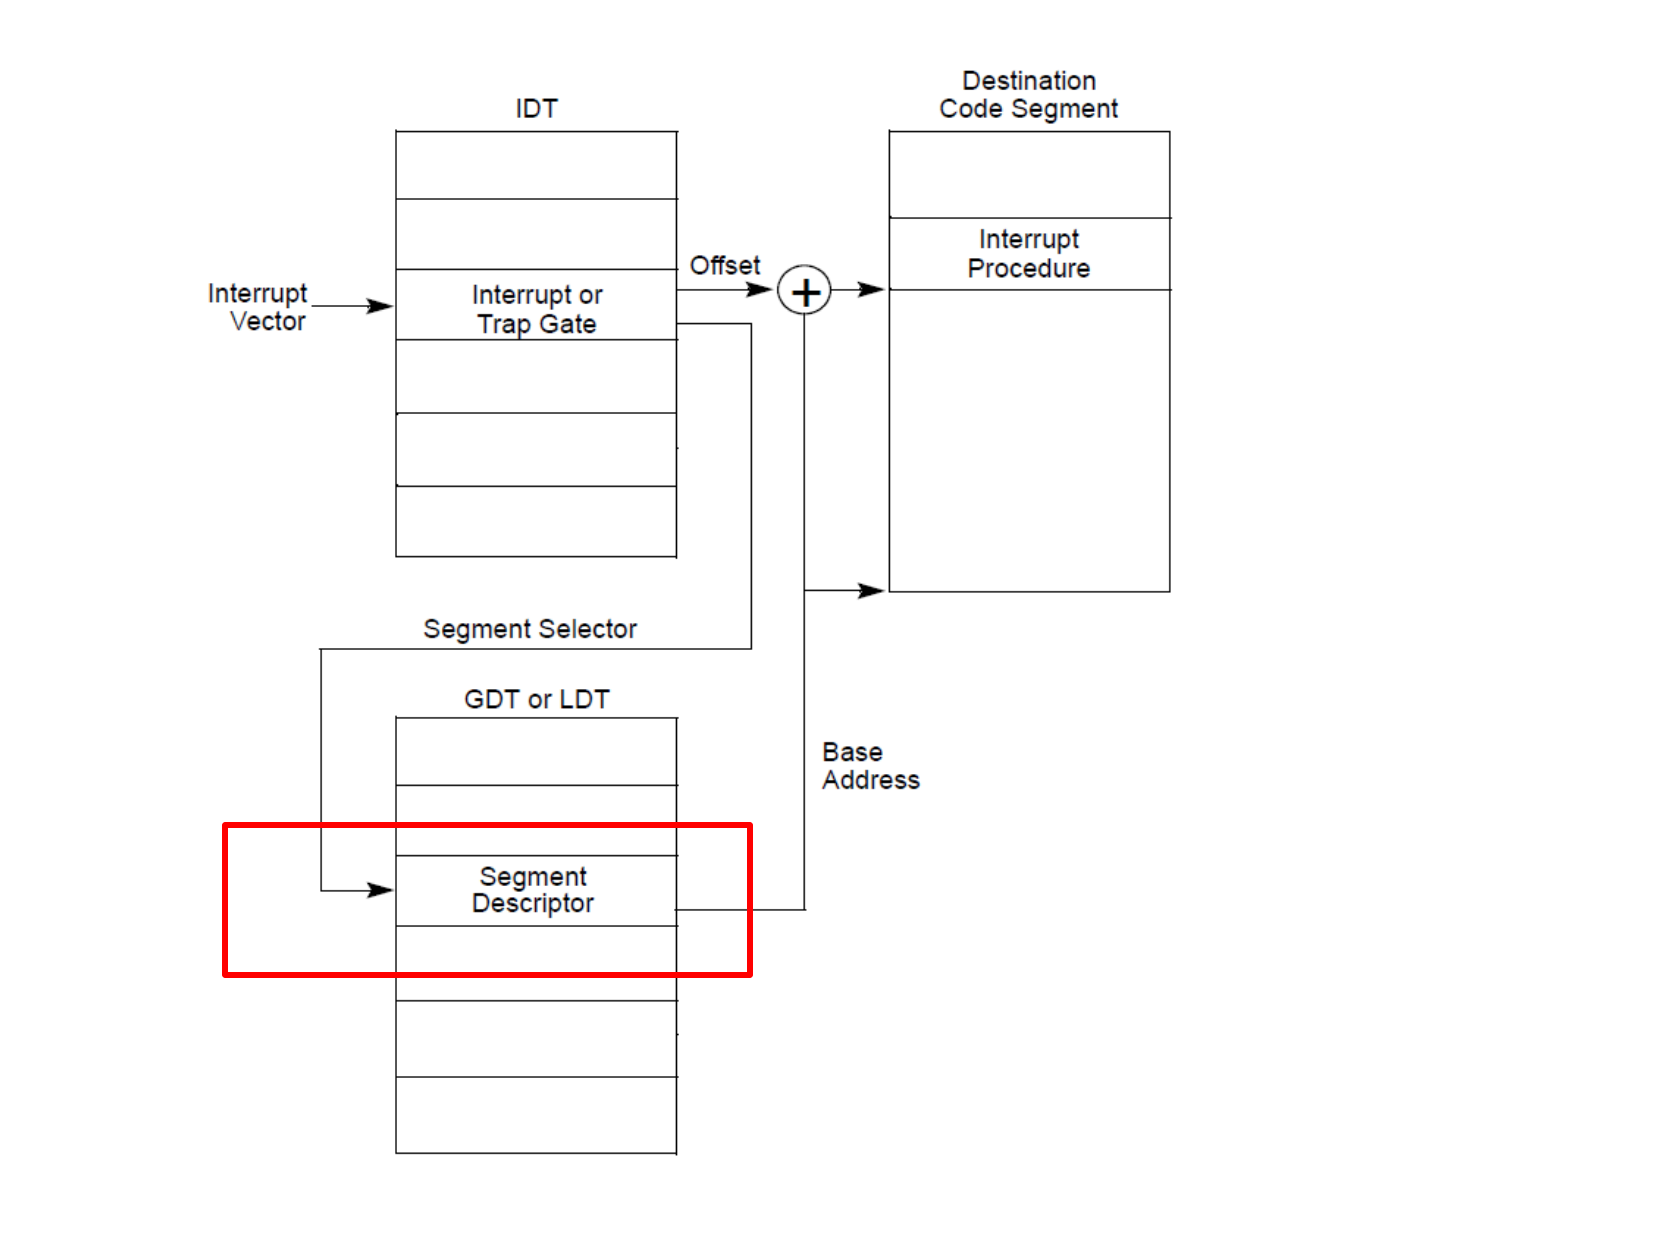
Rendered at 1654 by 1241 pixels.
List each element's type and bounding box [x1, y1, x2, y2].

picture [187, 49, 1209, 1163]
